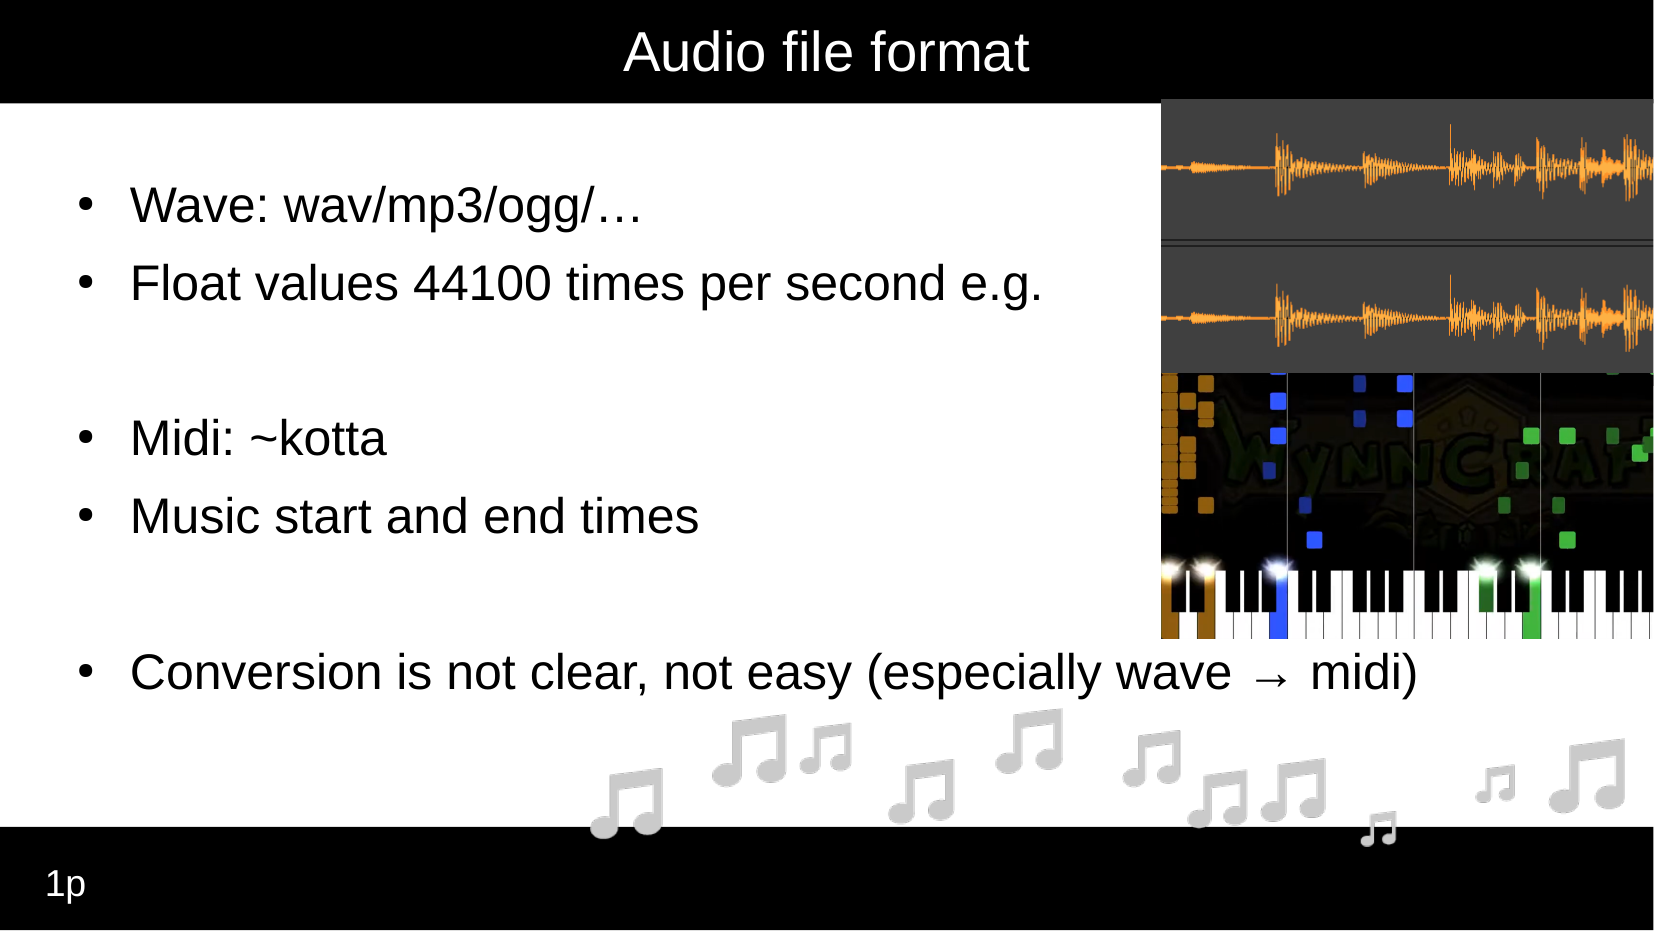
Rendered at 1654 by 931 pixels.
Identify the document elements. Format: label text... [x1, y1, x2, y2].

title Audio file format [59, 6, 1595, 98]
list Wave: wav/mp3/ogg/… Float values ​​44100 times per second e.g. Midi: ~kotta Music start and end times Conversion is not clear, not easy (especially wave → midi) [59, 177, 1595, 768]
text_box 1p [30, 855, 106, 912]
picture [1161, 99, 1654, 639]
